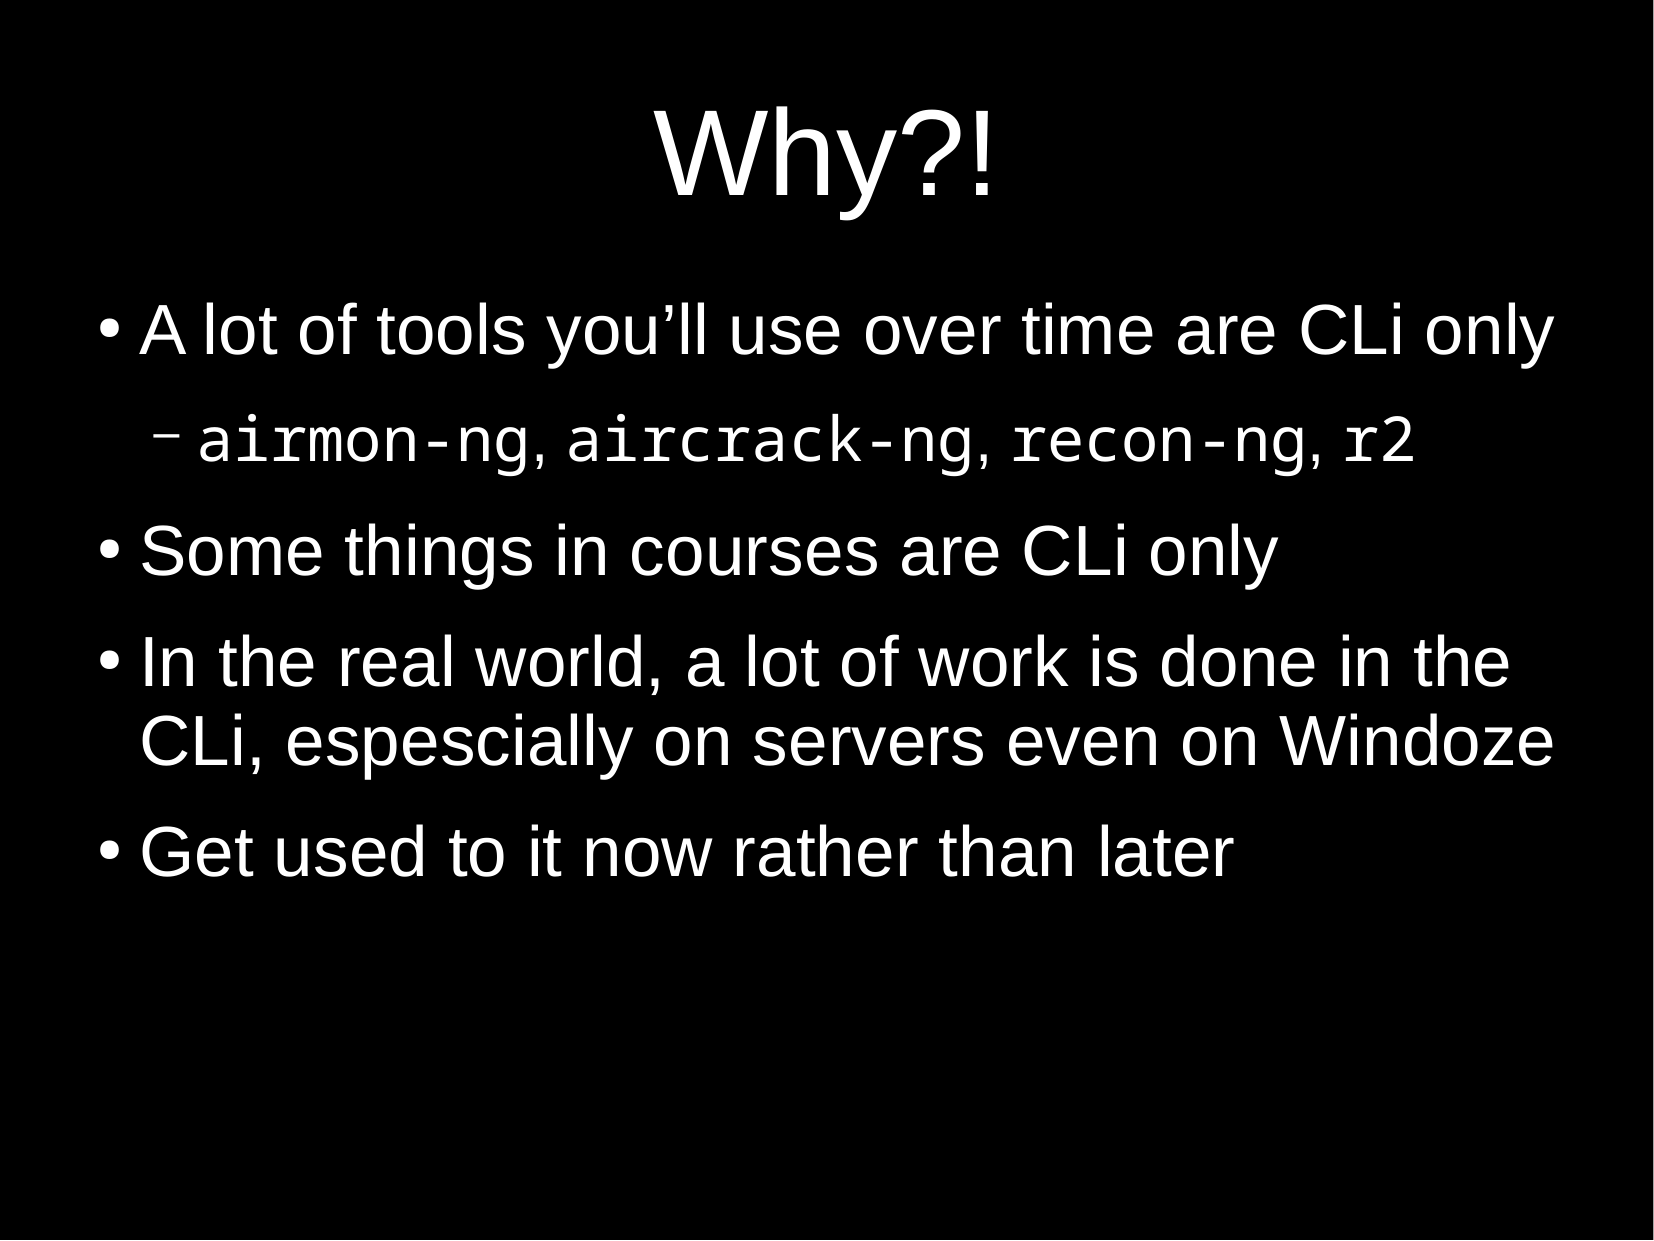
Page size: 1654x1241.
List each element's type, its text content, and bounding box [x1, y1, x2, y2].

list A lot of tools you’ll use over time are CLi only airmon-ng, aircrack-ng, recon-ng, r2 Some things in courses are CLi only In the real world, a lot of work is done in the CLi, espescially on servers even on Windoze Get used to it now rather than later [82, 290, 1571, 1010]
title Why?! [82, 49, 1571, 257]
